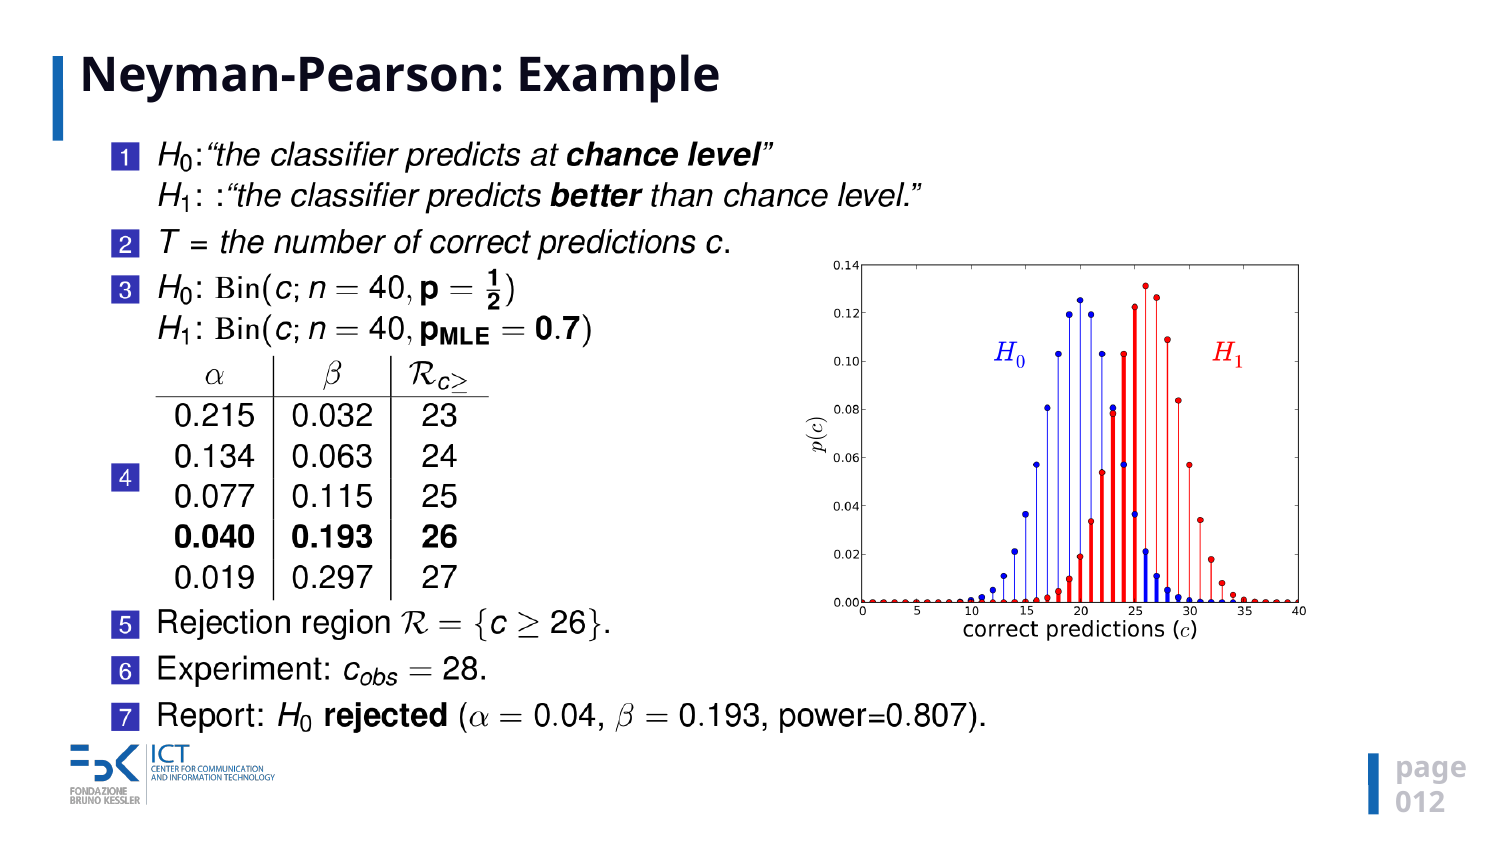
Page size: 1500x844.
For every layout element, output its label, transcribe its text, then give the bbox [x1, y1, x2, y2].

picture [57, 157, 1319, 815]
title Neyman-Pearson: Example [71, 46, 1008, 157]
slide_number page 0<number> [1387, 744, 1500, 823]
